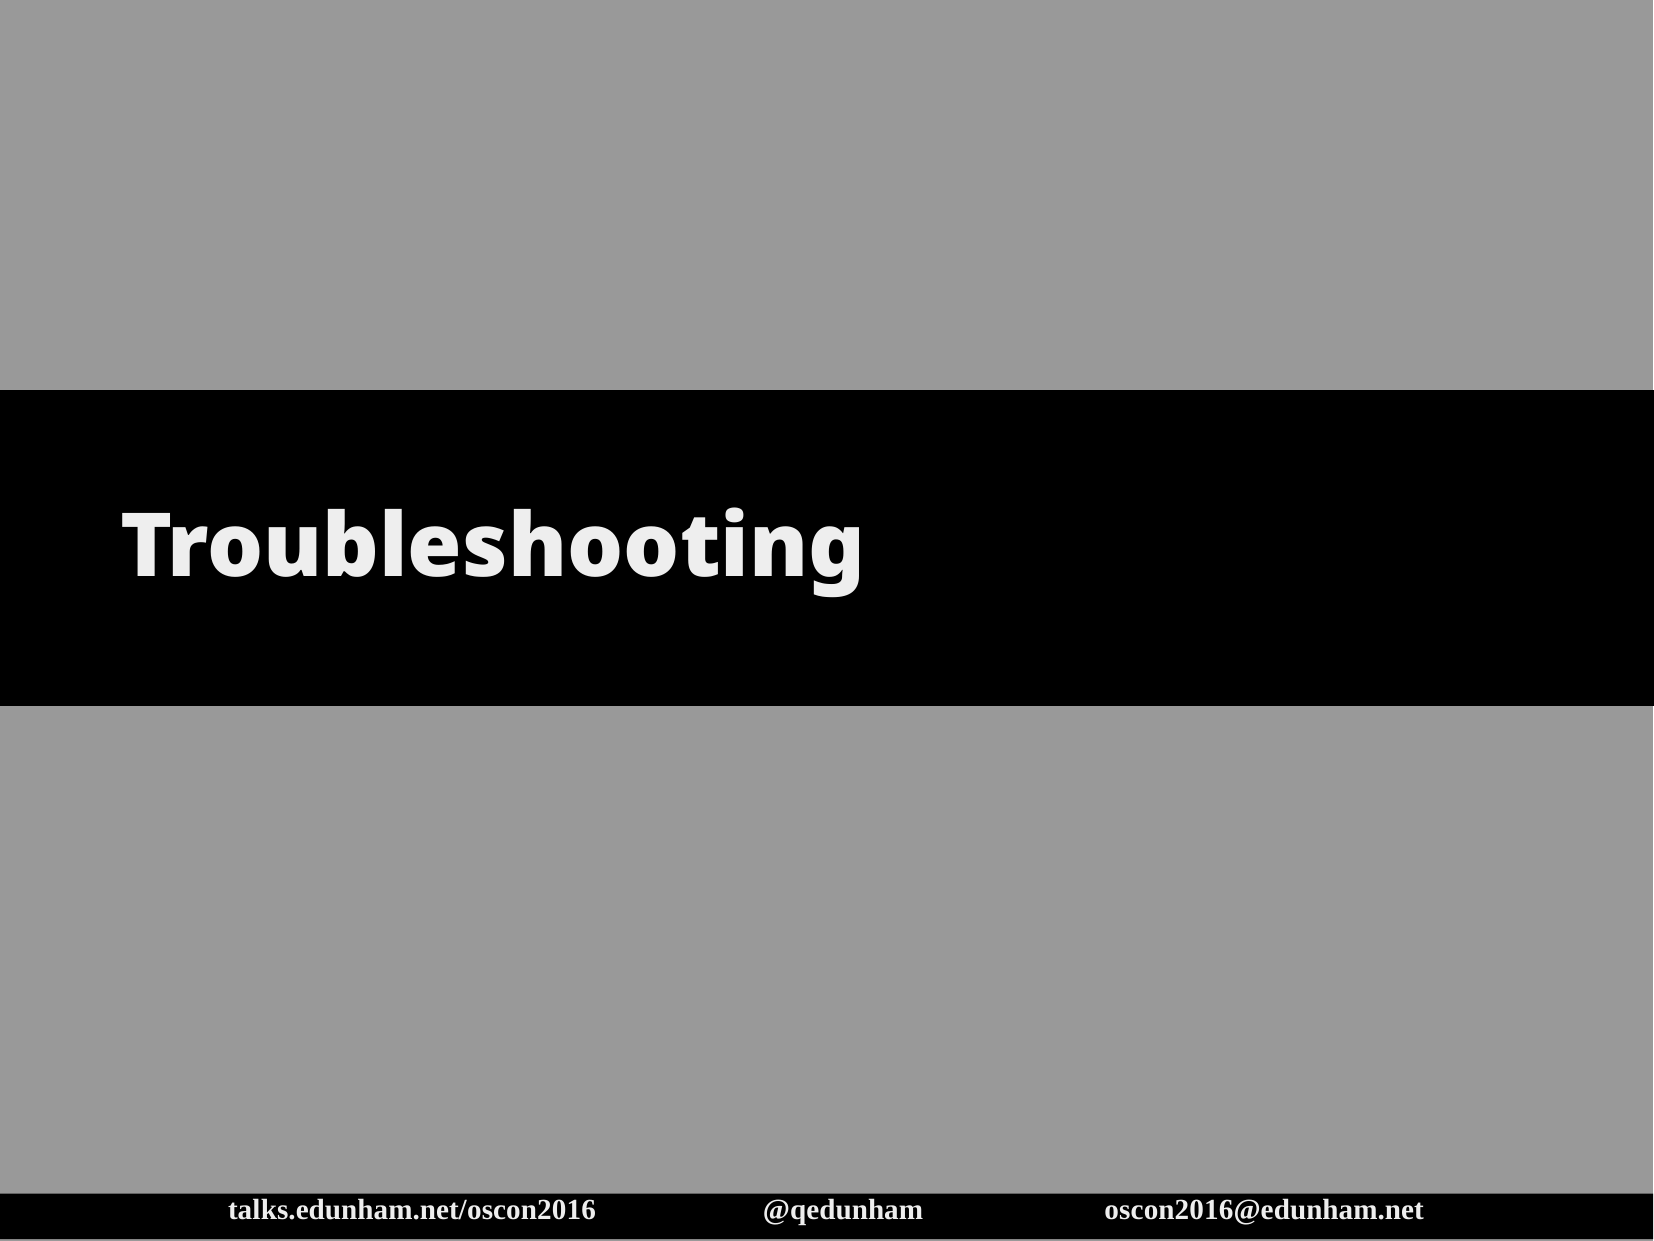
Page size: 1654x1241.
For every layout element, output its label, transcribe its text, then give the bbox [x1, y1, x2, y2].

title Troubleshooting [119, 423, 1525, 661]
